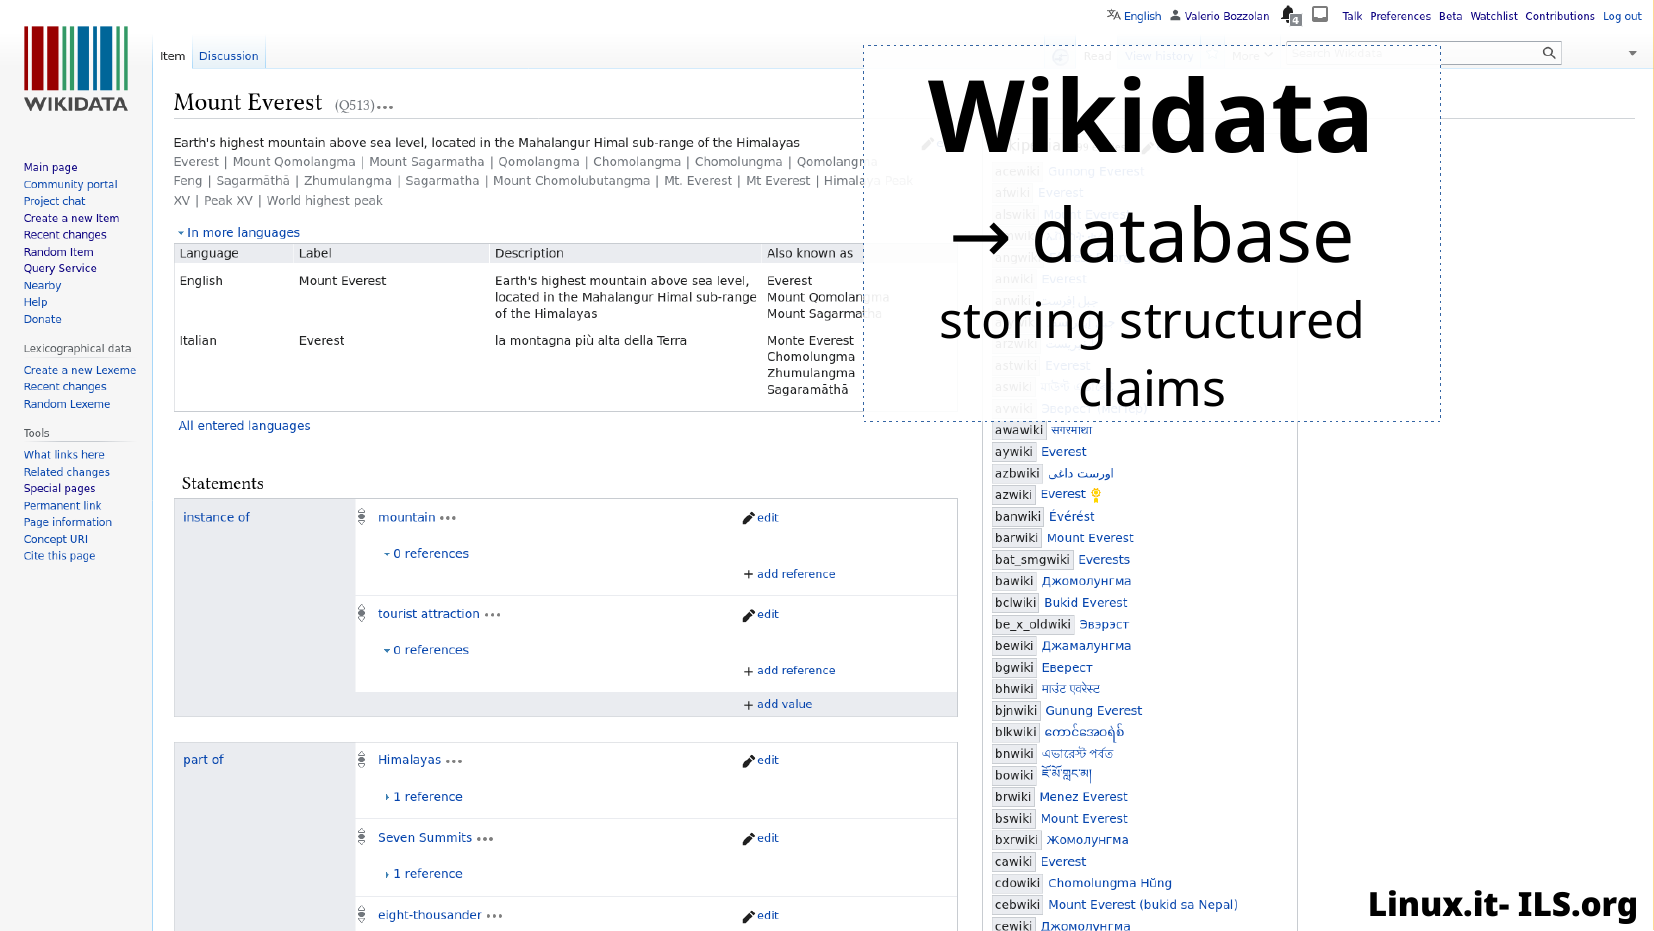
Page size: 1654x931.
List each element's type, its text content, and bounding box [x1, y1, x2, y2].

title Wikidata → database storing structured claims [863, 77, 1441, 390]
text_box Linux.it- ILS.org [1346, 874, 1654, 927]
picture [0, 0, 1654, 931]
